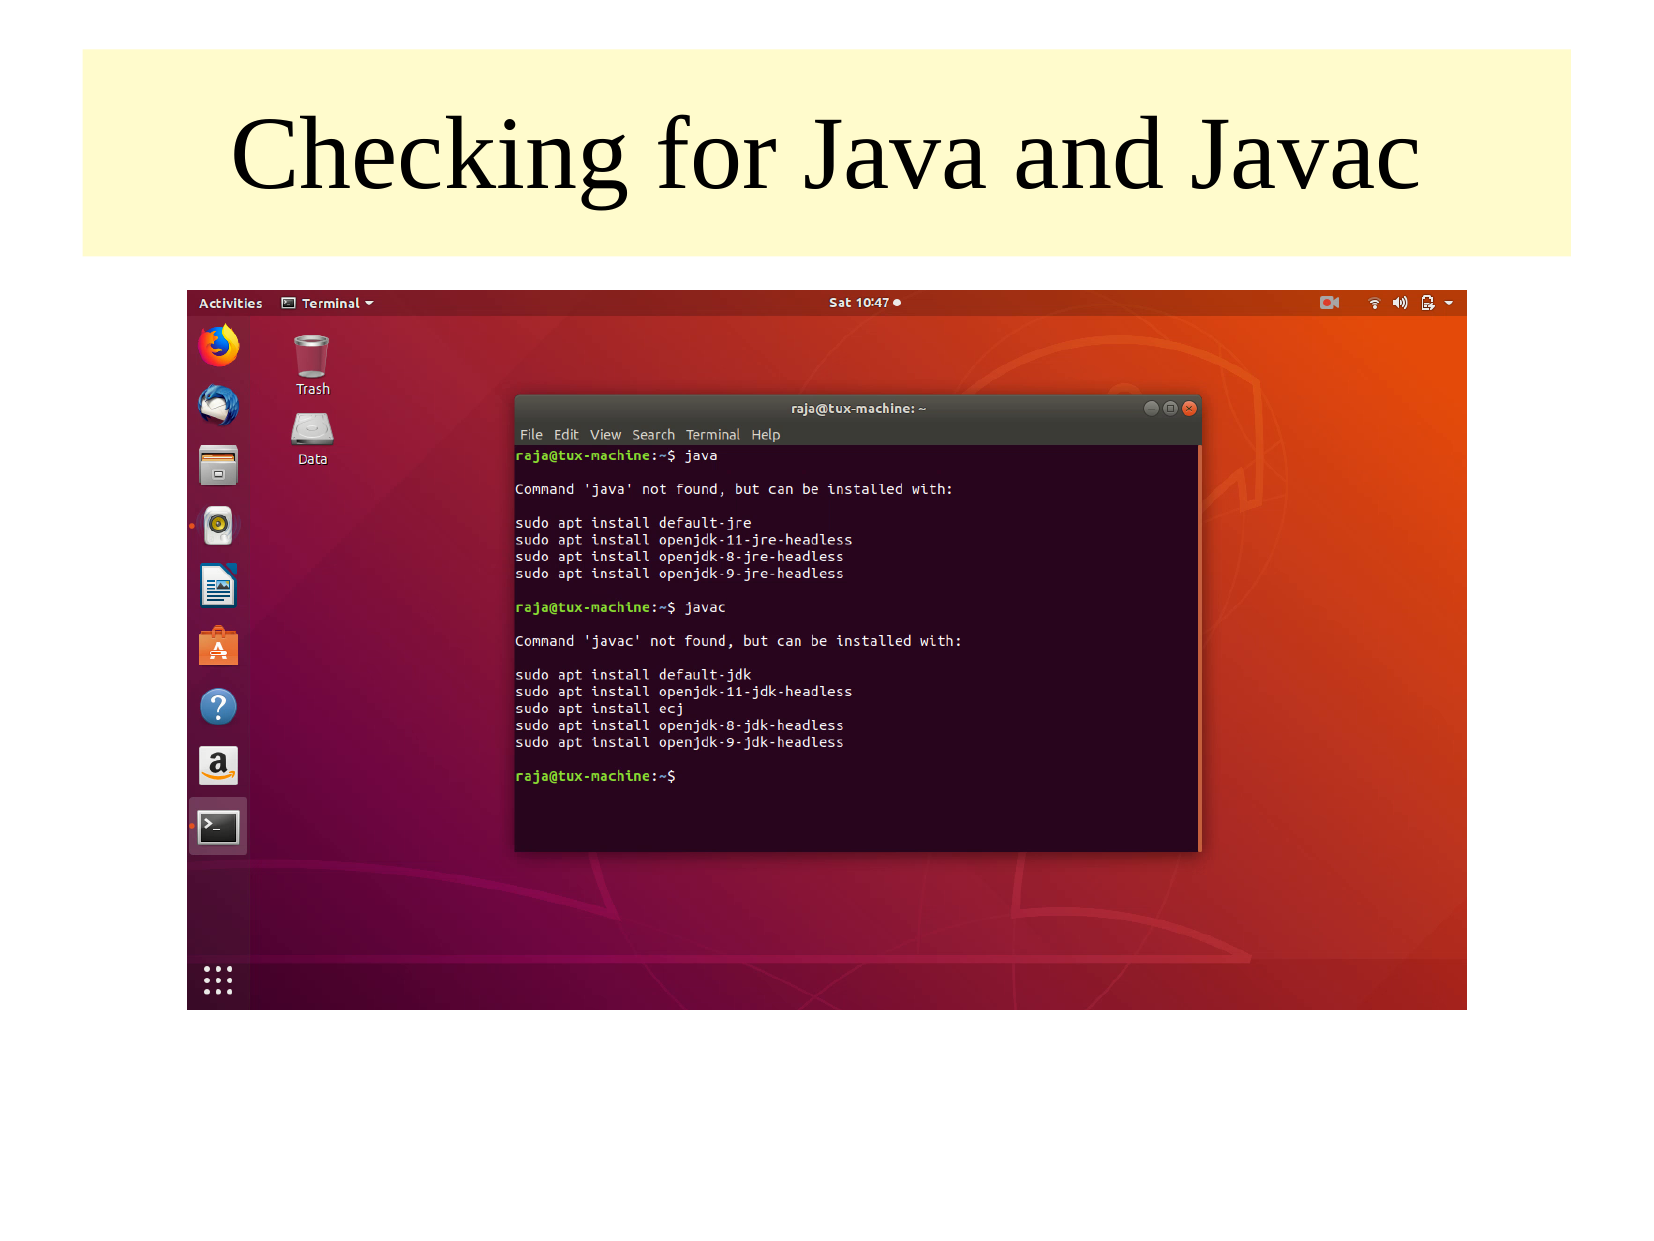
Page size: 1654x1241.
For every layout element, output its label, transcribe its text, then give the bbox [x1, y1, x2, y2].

picture [187, 290, 1467, 1010]
title Checking for Java and Javac [82, 49, 1571, 257]
